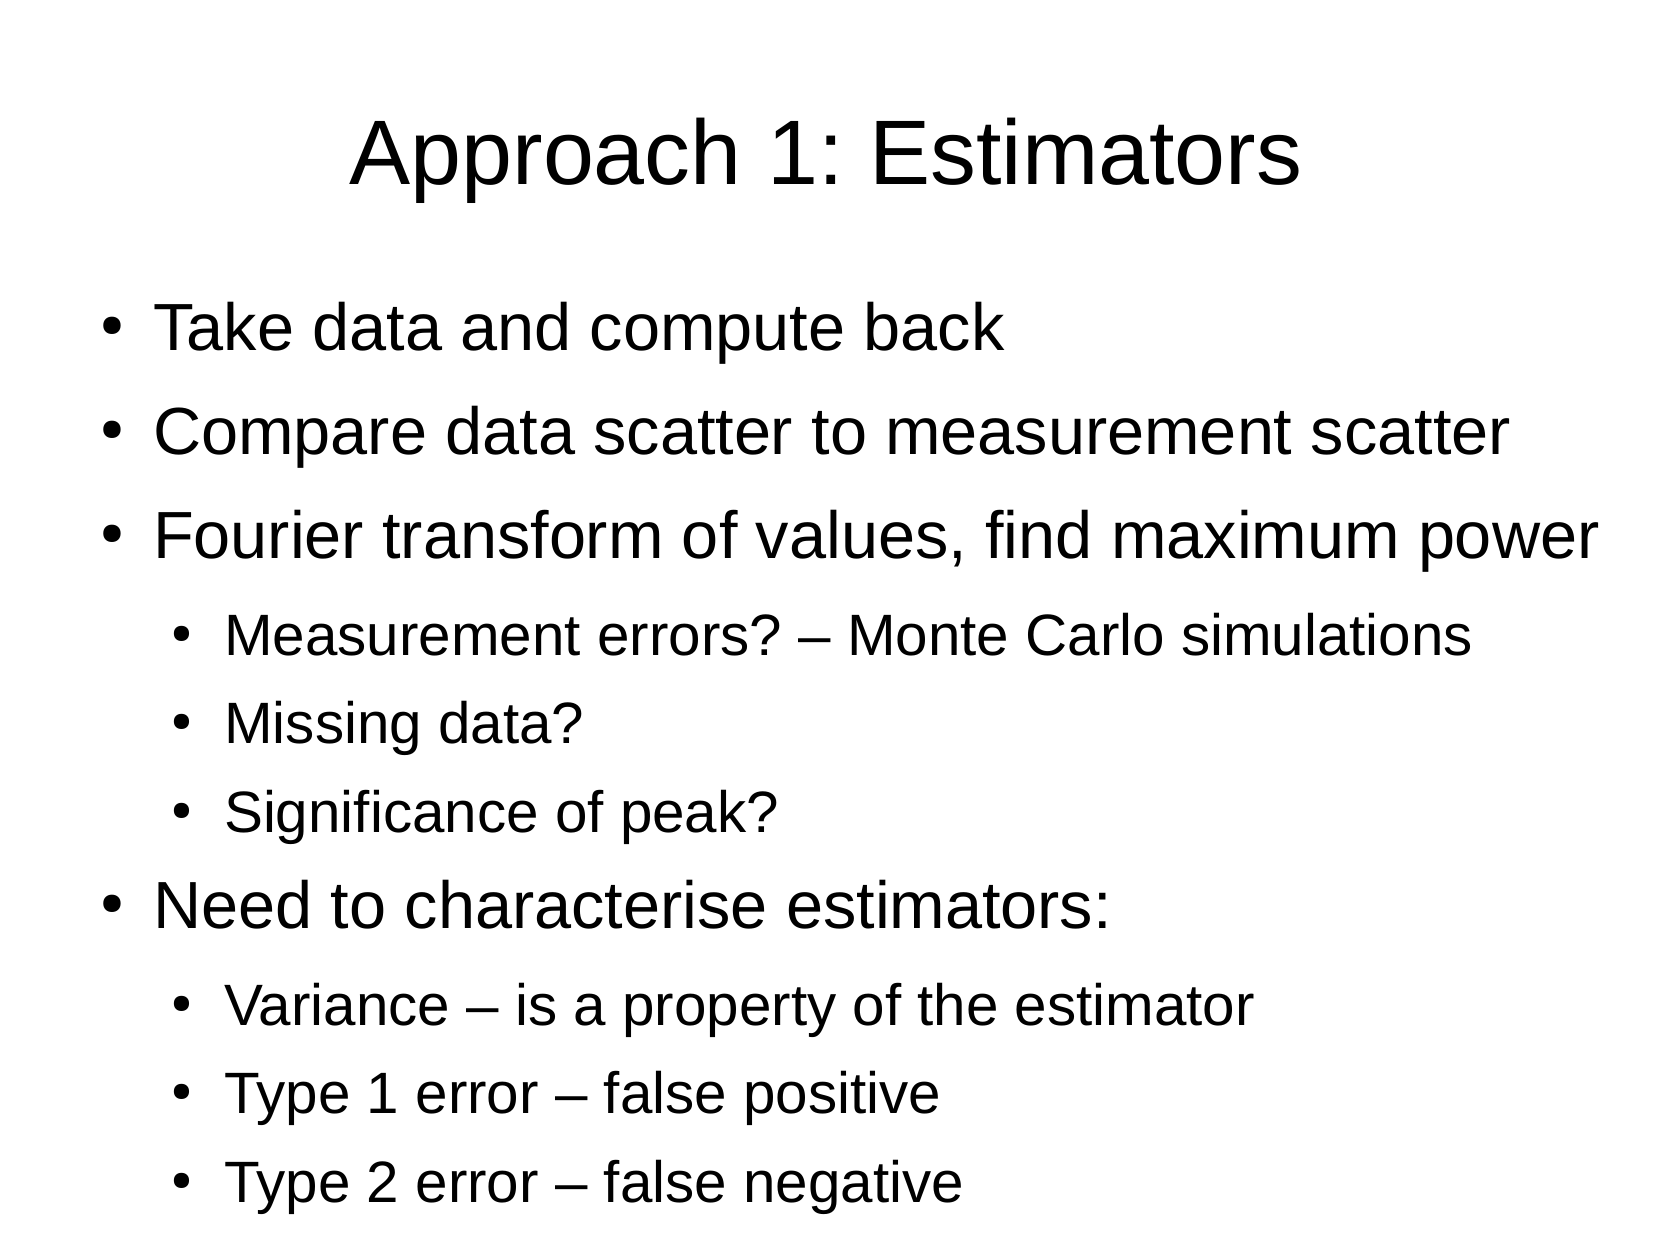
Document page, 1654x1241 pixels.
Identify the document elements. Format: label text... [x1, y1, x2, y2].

list Take data and compute back Compare data scatter to measurement scatter Fourier transform of values, find maximum power Measurement errors? – Monte Carlo simulations Missing data? Significance of peak? Need to characterise estimators: Variance – is a property of the estimator Type 1 error – false positive Type 2 error – false negative [82, 290, 1613, 1241]
title Approach 1: Estimators [82, 49, 1571, 257]
